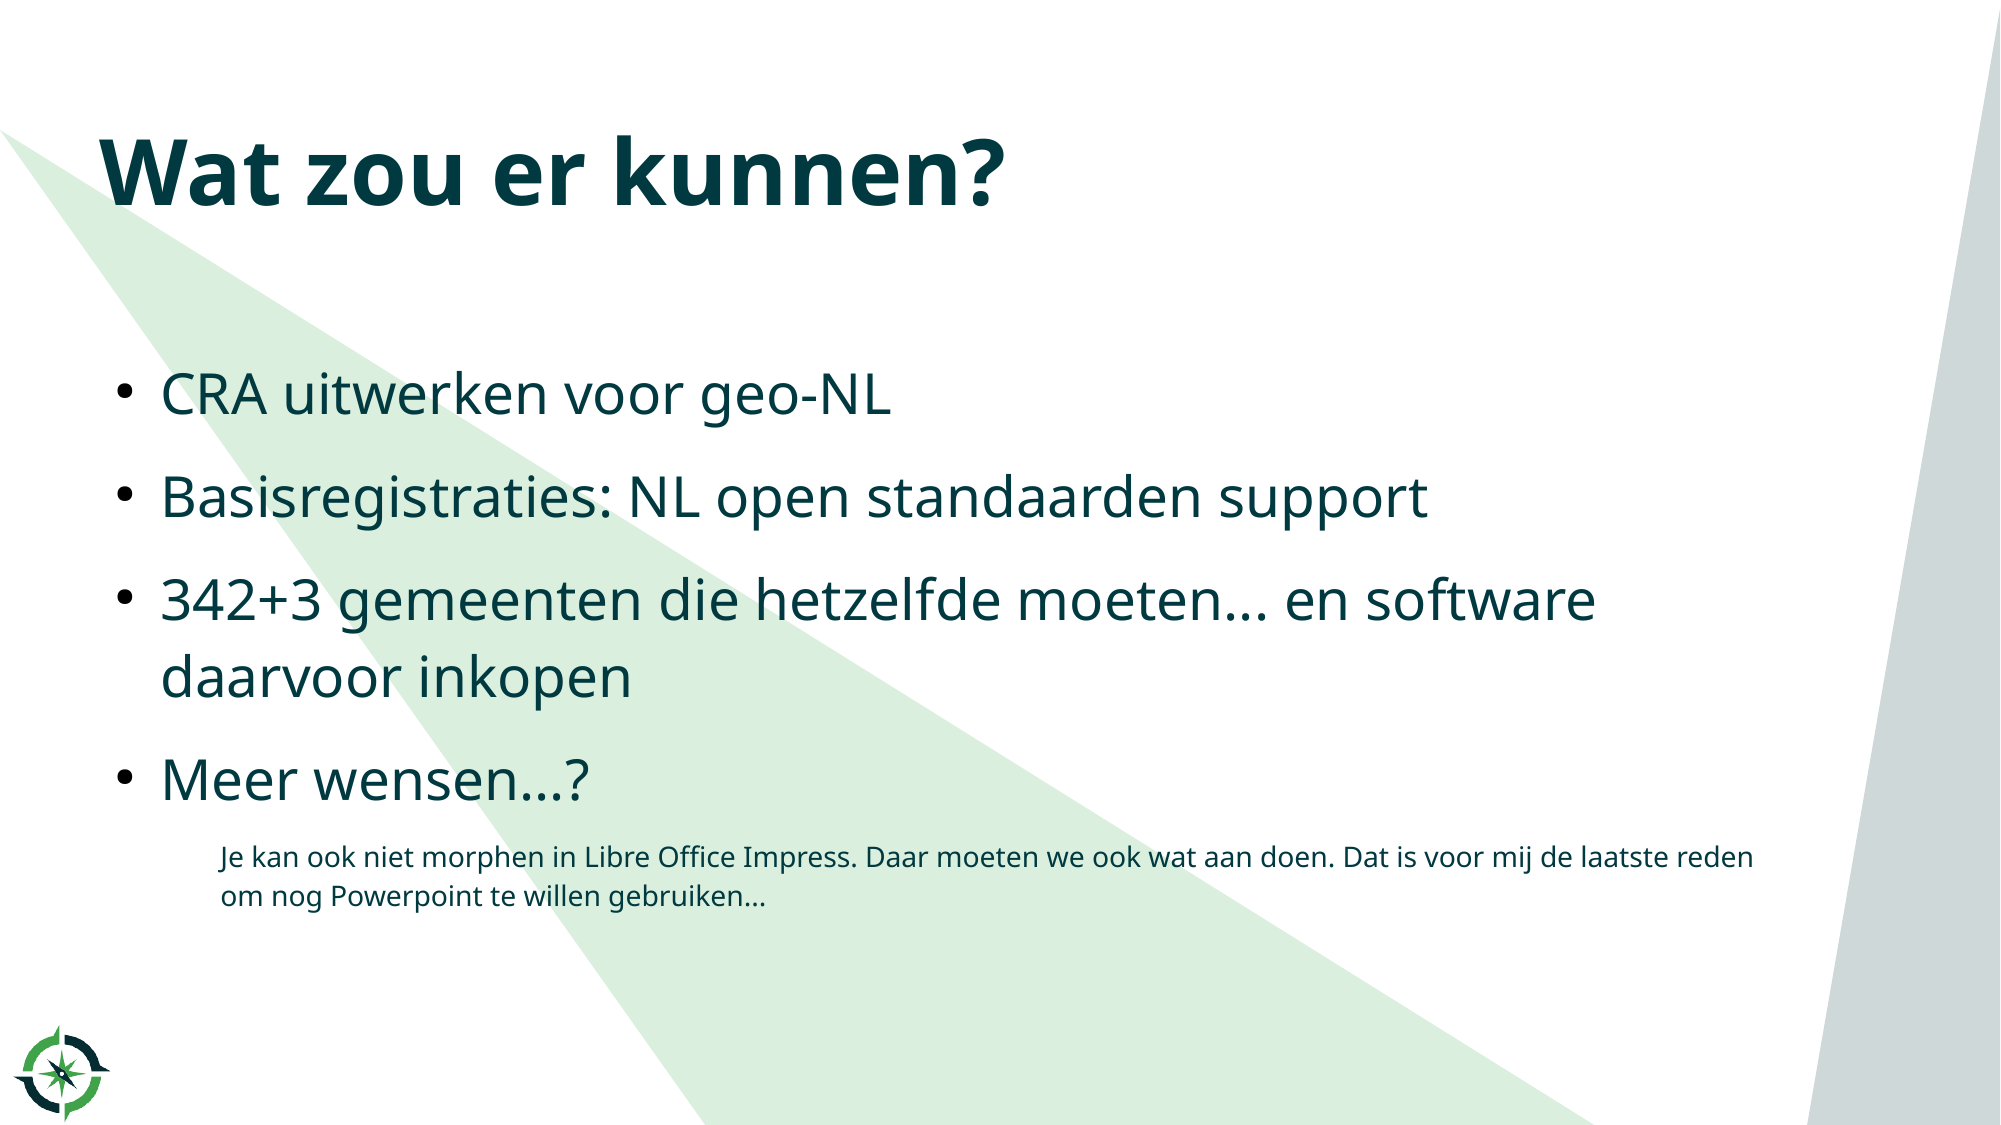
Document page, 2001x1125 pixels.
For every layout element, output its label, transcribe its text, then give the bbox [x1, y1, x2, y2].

list CRA uitwerken voor geo-NL Basisregistraties: NL open standaarden support 342+3 gemeenten die hetzelfde moeten... en software daarvoor inkopen Meer wensen...? Je kan ook niet morphen in Libre Office Impress. Daar moeten we ook wat aan doen. Dat is voor mij de laatste reden om nog Powerpoint te willen gebruiken... [99, 354, 1772, 916]
picture [12, 1024, 111, 1123]
title Wat zou er kunnen? [99, 44, 1900, 233]
